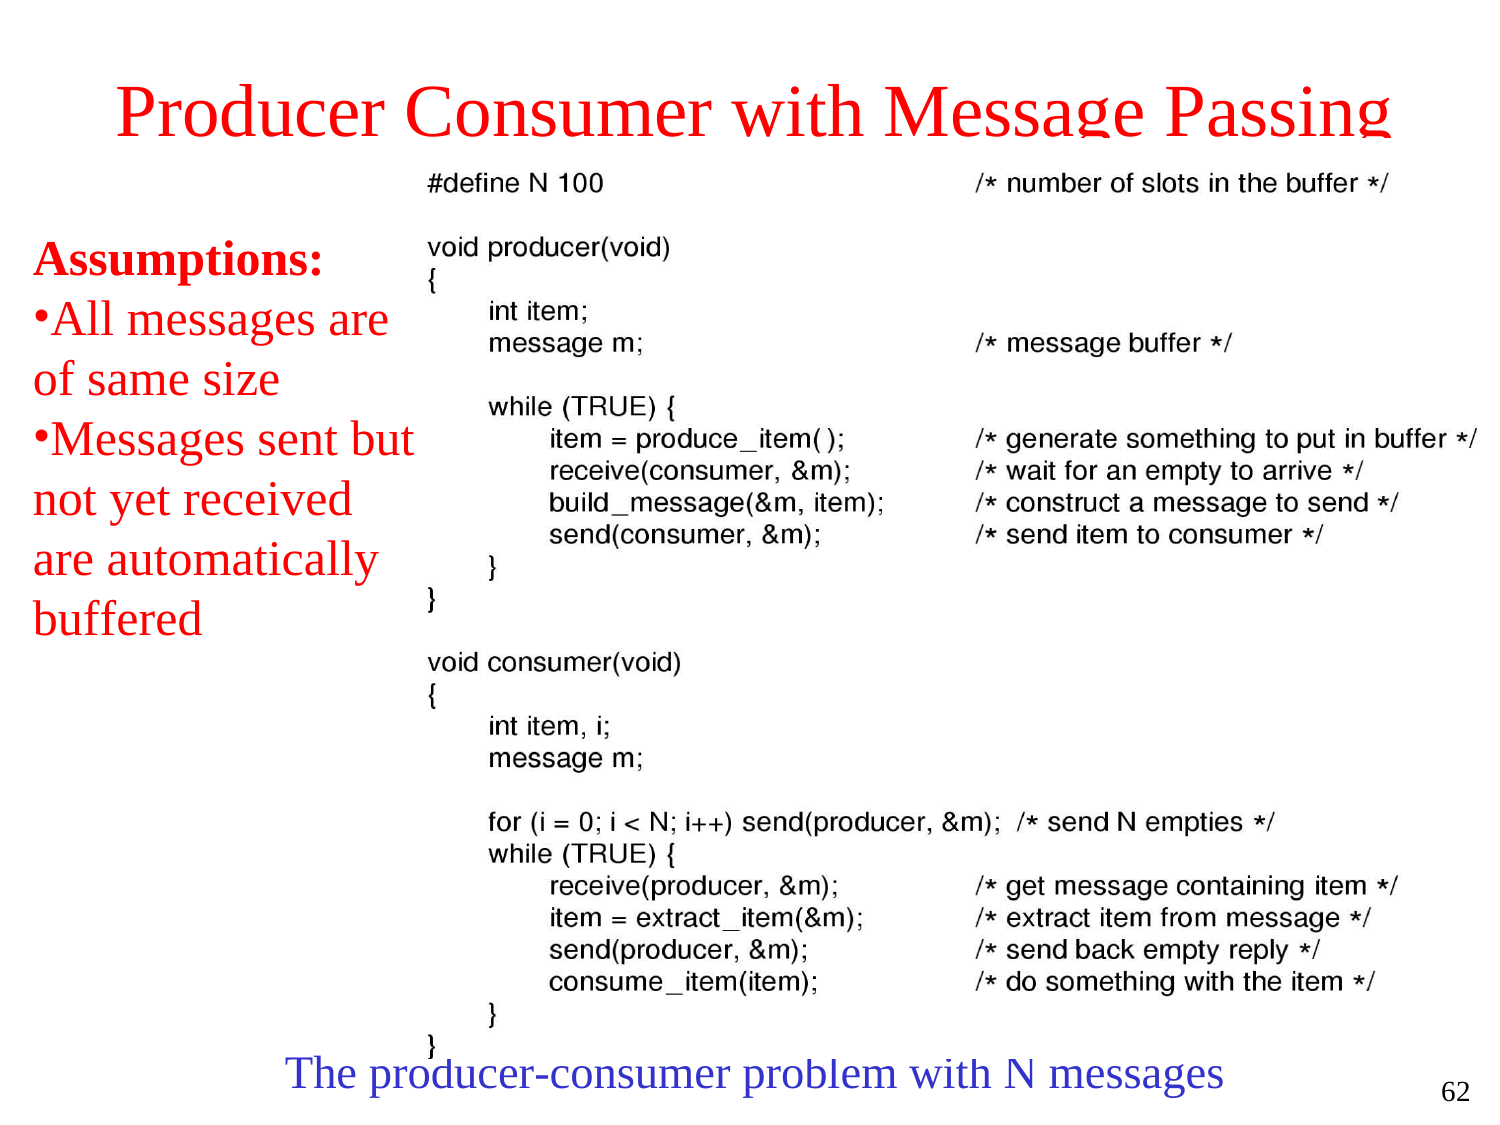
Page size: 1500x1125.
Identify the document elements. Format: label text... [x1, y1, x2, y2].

text_box The producer-consumer problem with N messages [42, 1041, 1468, 1107]
text_box Assumptions: All messages are of same size Messages sent but not yet received are automatically buffered [18, 218, 438, 654]
text_box Producer Consumer with Message Passing [43, 31, 1467, 182]
text_box <number> [1404, 1064, 1486, 1125]
picture [427, 138, 1479, 1059]
